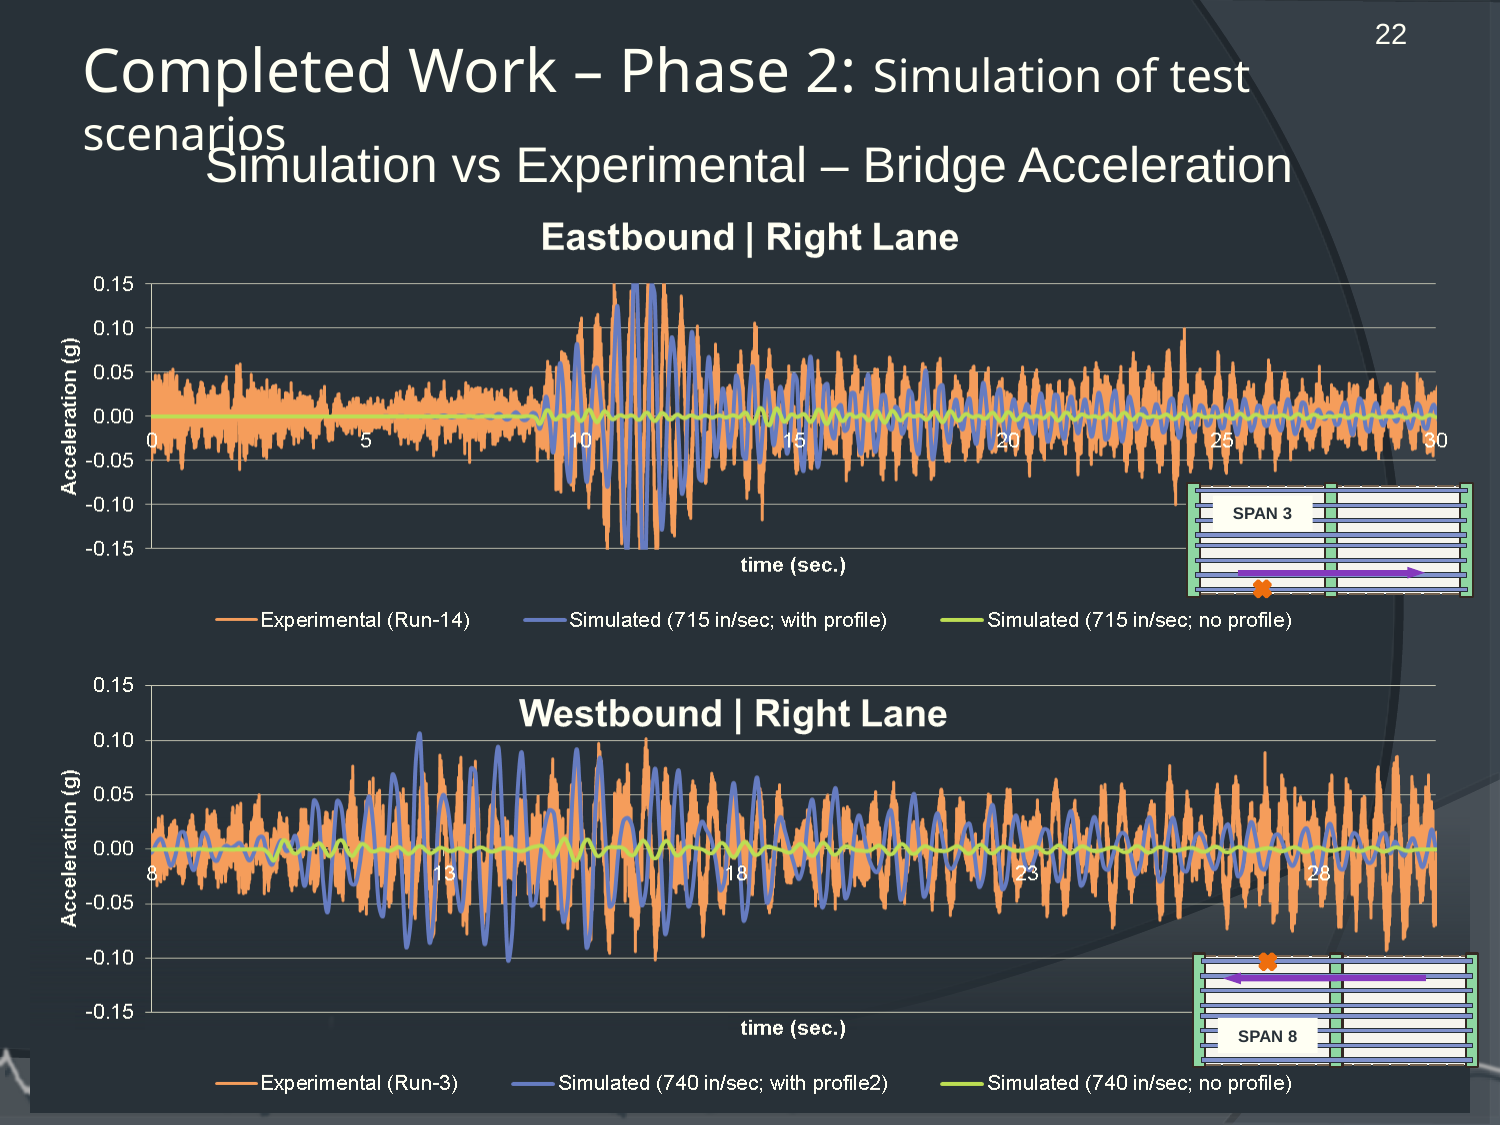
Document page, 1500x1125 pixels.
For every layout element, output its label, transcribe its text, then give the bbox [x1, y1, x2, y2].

picture [0, 663, 1500, 1125]
title Completed Work – Phase 2: Simulation of test scenarios [75, 24, 1426, 125]
picture [30, 199, 1470, 650]
list Simulation vs Experimental – Bridge Acceleration [118, 125, 1382, 199]
text_box SPAN 8 [1217, 1017, 1318, 1054]
text_box [1193, 953, 1478, 1067]
text_box [1187, 483, 1473, 597]
text_box SPAN 3 [1212, 495, 1313, 531]
text_box <number> [1374, 0, 1500, 60]
